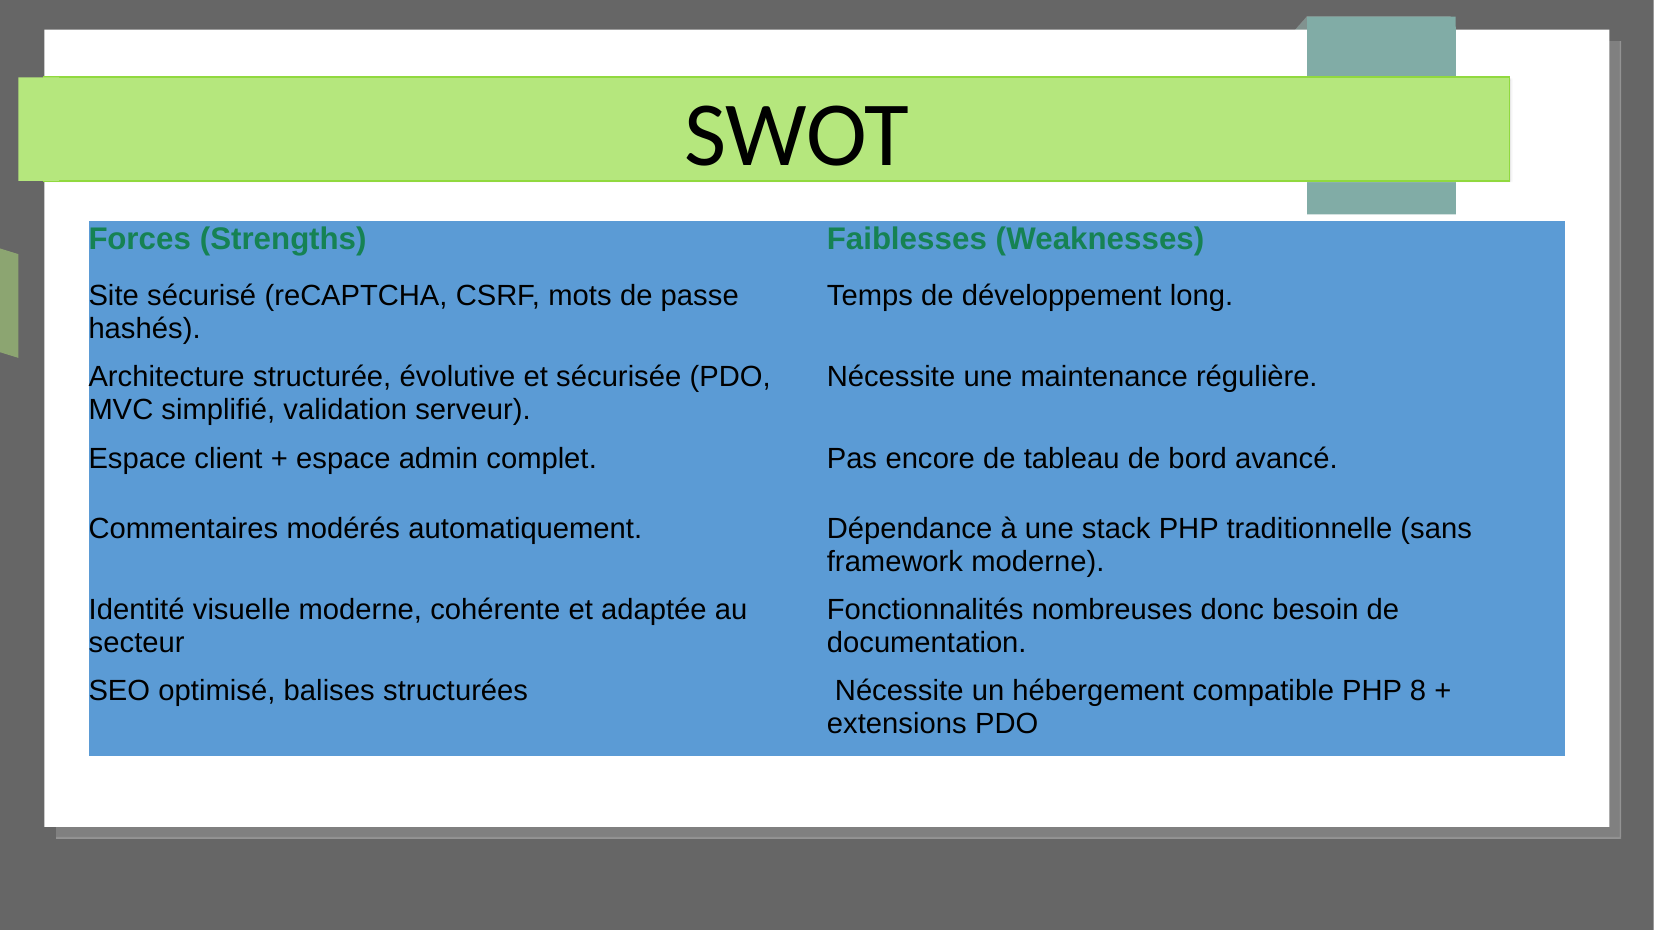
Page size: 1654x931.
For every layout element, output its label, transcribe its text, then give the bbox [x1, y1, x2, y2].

table_cell Fonctionnalités nombreuses donc besoin de documentation. [827, 593, 1565, 674]
table_cell Nécessite une maintenance régulière. [827, 360, 1565, 442]
table_header Forces (Strengths) [89, 221, 827, 279]
table_cell Nécessite un hébergement compatible PHP 8 + extensions PDO [827, 674, 1565, 756]
table_cell Commentaires modérés automatiquement. [89, 512, 827, 593]
table_cell Architecture structurée, évolutive et sécurisée (PDO, MVC simplifié, validation serveur). [89, 360, 827, 442]
table_cell SEO optimisé, balises structurées [89, 674, 827, 756]
table_cell Site sécurisé (reCAPTCHA, CSRF, mots de passe hashés). [89, 279, 827, 360]
table_cell Espace client + espace admin complet. [89, 442, 827, 512]
table_header Faiblesses (Weaknesses) [827, 221, 1565, 279]
table_cell Dépendance à une stack PHP traditionnelle (sans framework moderne). [827, 512, 1565, 593]
table_cell Temps de développement long. [827, 279, 1565, 360]
table_cell Identité visuelle moderne, cohérente et adaptée au secteur [89, 593, 827, 674]
title SWOT [88, 73, 1506, 178]
table_cell Pas encore de tableau de bord avancé. [827, 442, 1565, 512]
